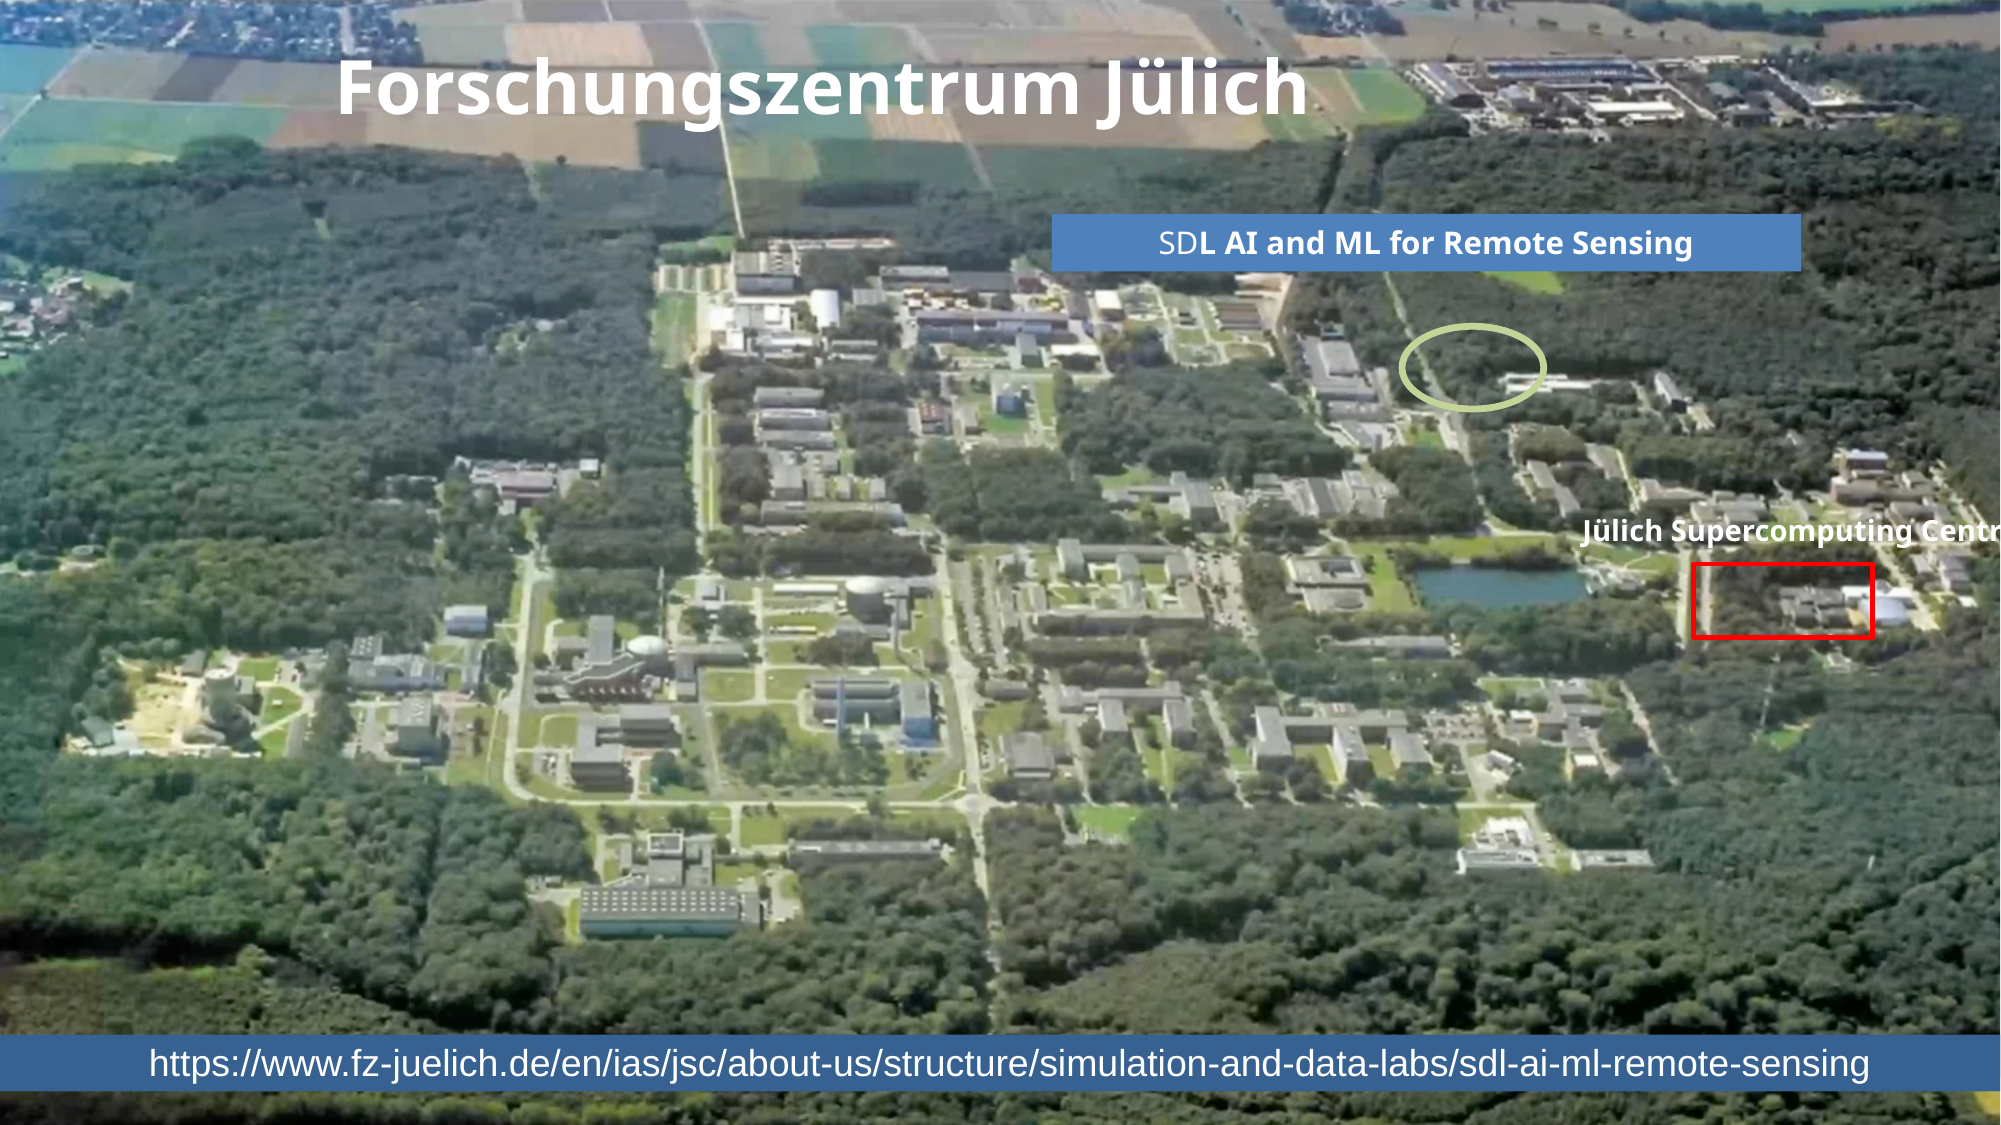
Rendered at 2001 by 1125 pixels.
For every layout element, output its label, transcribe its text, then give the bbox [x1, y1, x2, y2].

text_box SDL AI and ML for Remote Sensing [1051, 213, 1802, 267]
text_box Jülich Supercomputing Centre [1567, 502, 2001, 553]
text_box Forschungszentrum Jülich [319, 26, 1439, 132]
text_box https://www.fz-juelich.de/en/ias/jsc/about-us/structure/simulation-and-data-labs/sdl-ai-ml-remote-sensing [0, 1034, 2001, 1075]
picture [0, 0, 2001, 1034]
picture [0, 1092, 2001, 1125]
text_box [1693, 563, 1873, 638]
